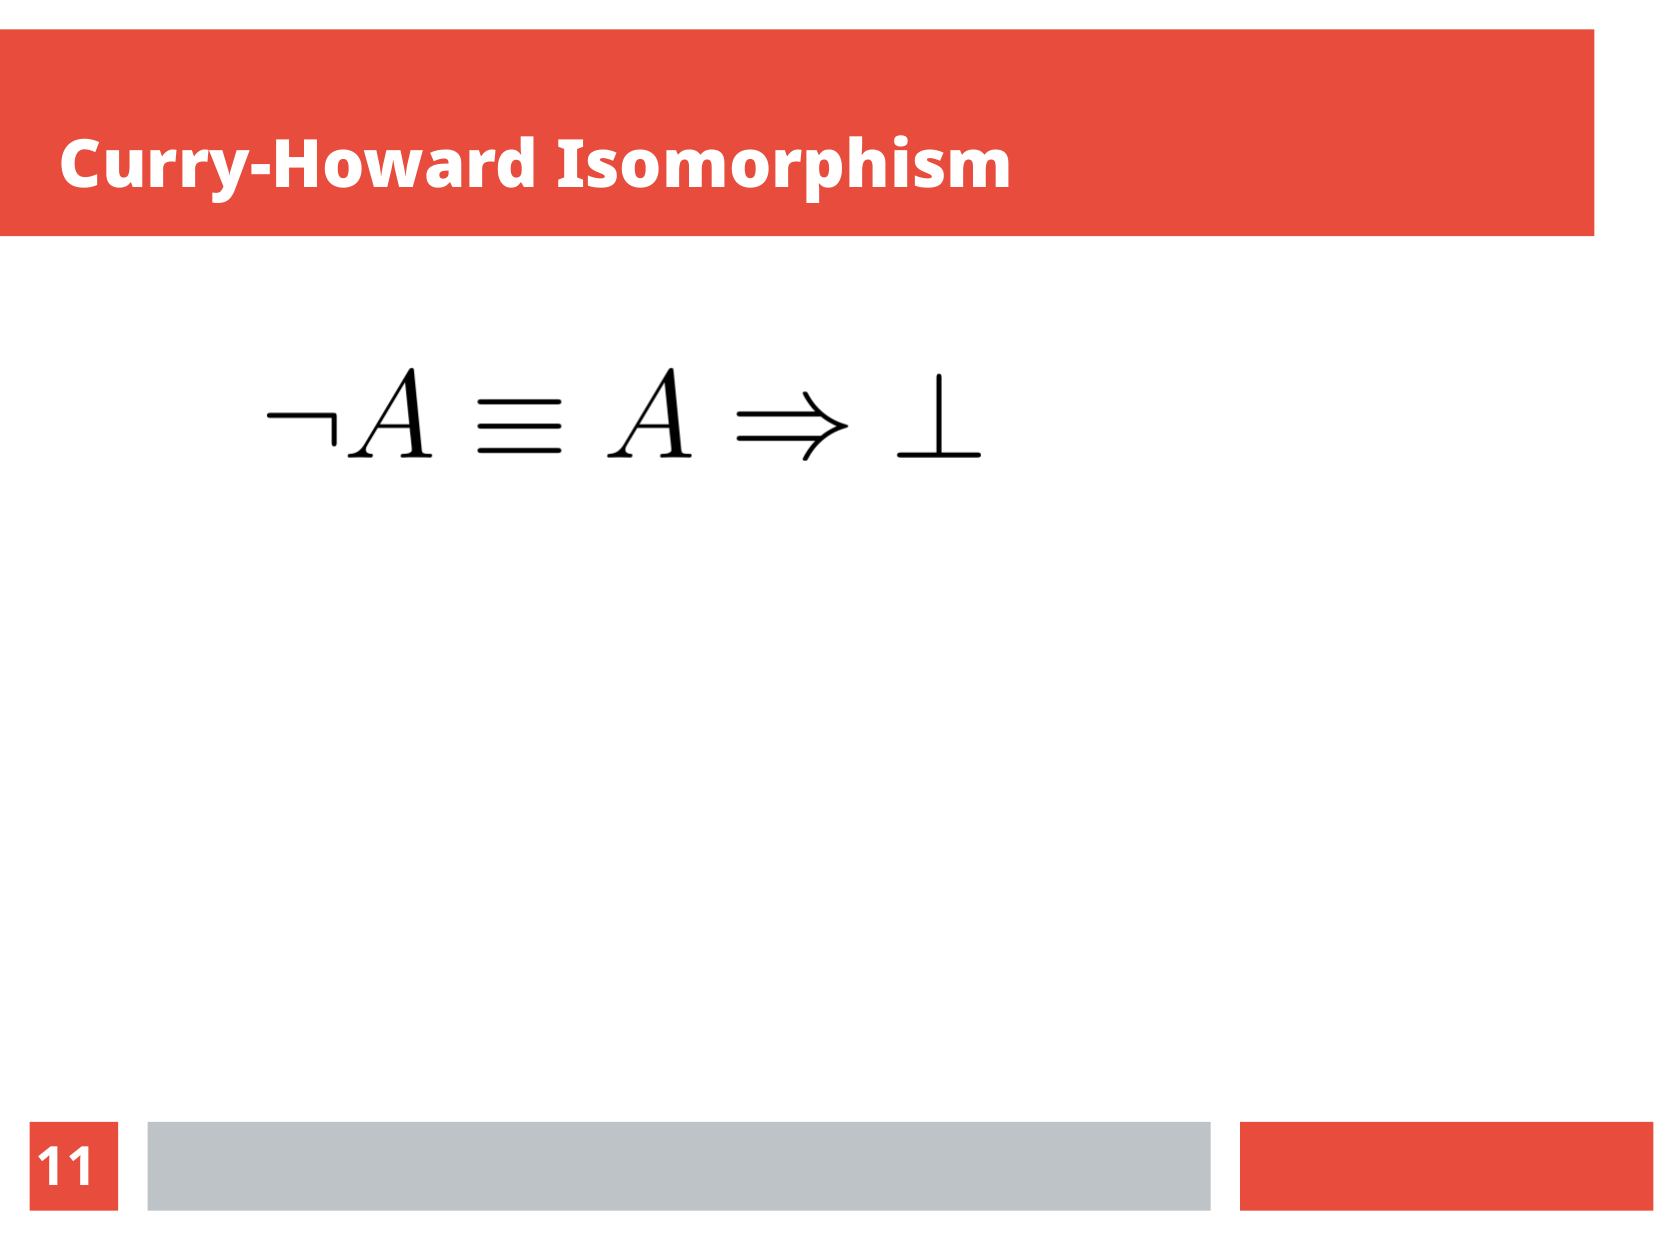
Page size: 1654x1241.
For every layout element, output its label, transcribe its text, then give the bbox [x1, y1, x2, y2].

picture [240, 341, 1010, 488]
title Curry-Howard Isomorphism [59, 58, 1595, 207]
text_box 11 [20, 1119, 254, 1210]
